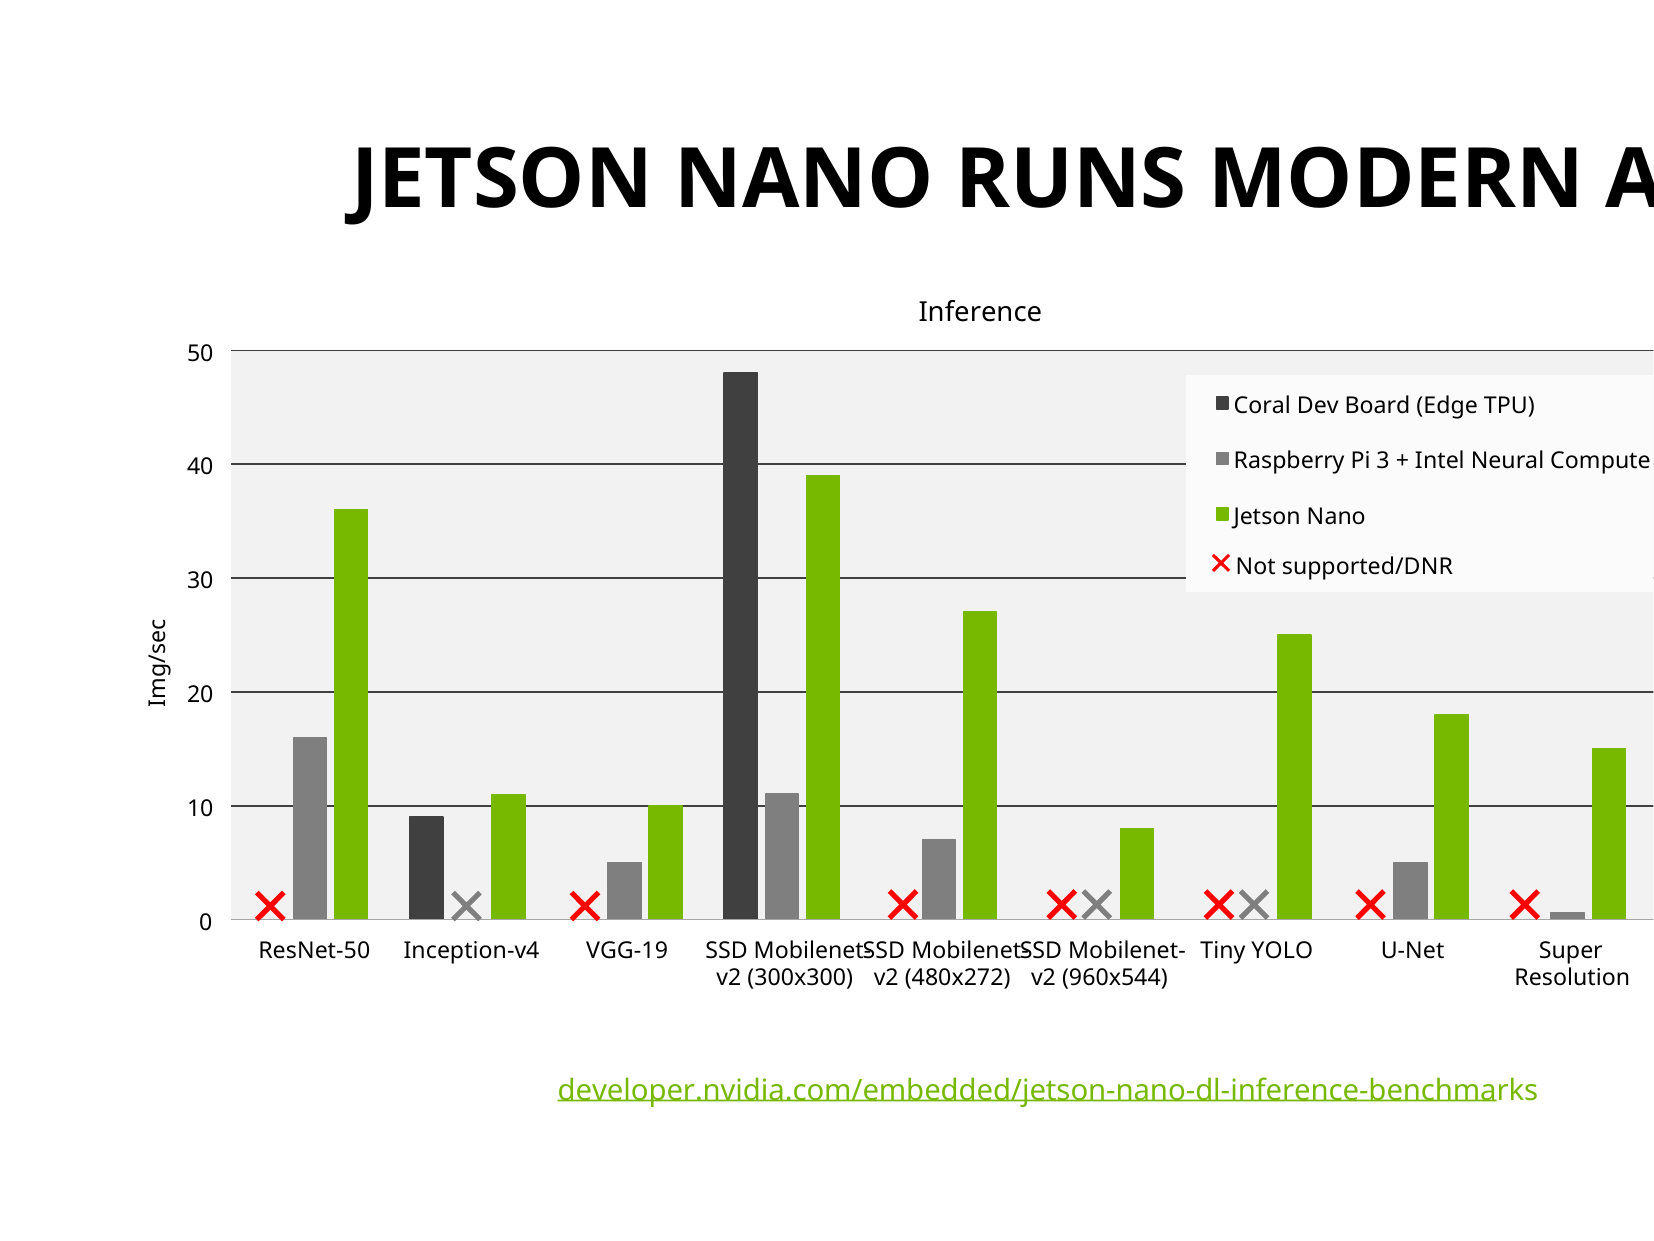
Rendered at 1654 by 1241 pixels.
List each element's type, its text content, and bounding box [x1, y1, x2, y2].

text_box 10 [187, 791, 212, 819]
text_box ResNet-50 [258, 933, 363, 961]
text_box Inception-v4 [403, 933, 532, 961]
text_box developer.nvidia.com/embedded/jetson-nano-dl-inference-benchmarks [557, 1068, 1504, 1103]
text_box SSD Mobilenet- [705, 933, 859, 961]
text_box Coral Dev Board (Edge TPU) [1233, 388, 1520, 416]
text_box Img/sec [140, 625, 167, 708]
text_box U-Net [1380, 933, 1441, 961]
text_box Inference [918, 291, 1036, 324]
text_box 50 [187, 336, 212, 363]
text_box v2 (960x544) [1030, 960, 1162, 988]
text_box 20 [187, 677, 212, 705]
text_box v2 (480x272) [873, 960, 1005, 988]
text_box 40 [187, 450, 212, 477]
text_box SSD Mobilenet- [862, 933, 1016, 961]
text_box [0, 0, 1654, 1125]
text_box 0 [199, 905, 222, 932]
text_box Resolution [1514, 960, 1622, 988]
text_box Raspberry Pi 3 + Intel Neural Compute Stick 2 [1233, 444, 1654, 471]
text_box v2 (300x300) [716, 960, 848, 988]
text_box Jetson Nano [1233, 499, 1359, 527]
text_box VGG-19 [586, 933, 664, 961]
text_box JETSON NANO RUNS MODERN AI [351, 118, 1582, 216]
text_box Tiny YOLO [1200, 933, 1307, 961]
text_box 30 [187, 563, 212, 591]
text_box SSD Mobilenet- [1019, 933, 1173, 961]
text_box Not supported/DNR [1235, 549, 1436, 576]
text_box Super [1538, 933, 1597, 960]
text_box [1626, 157, 1641, 182]
